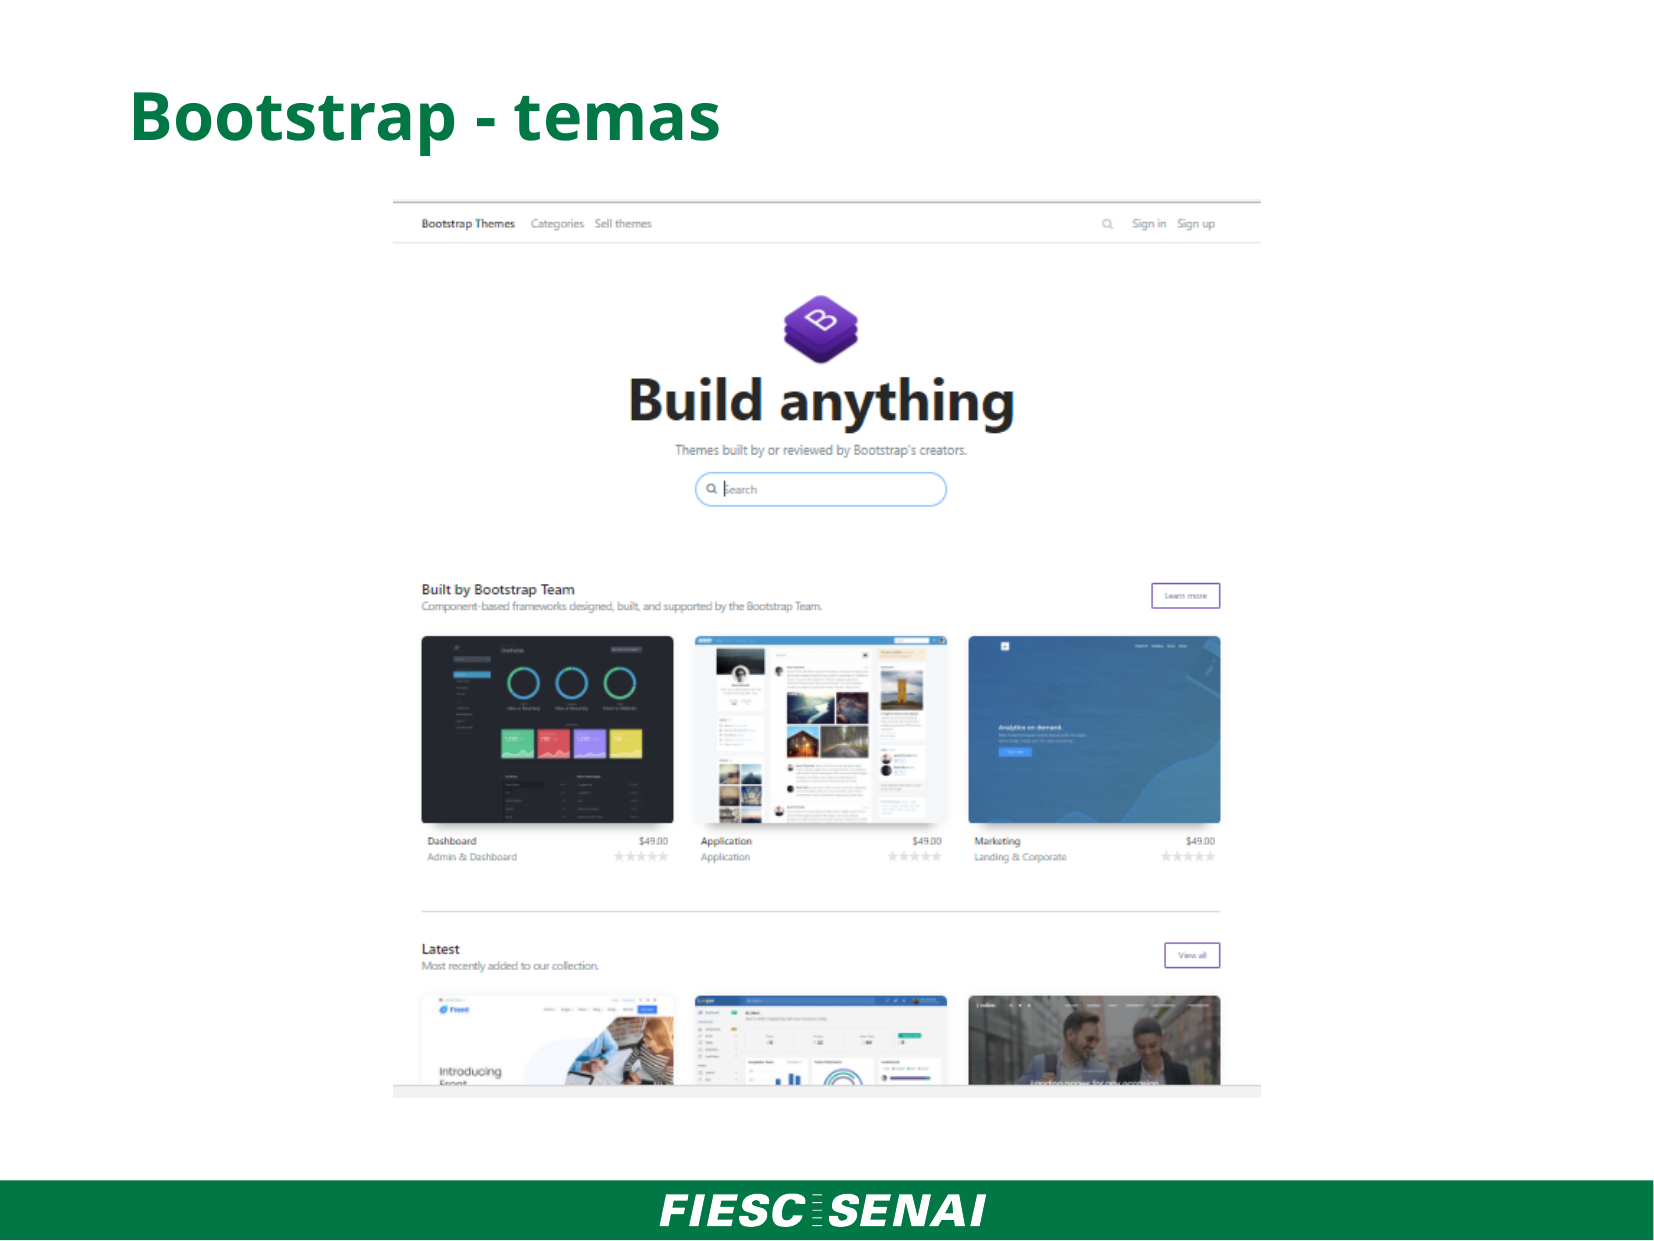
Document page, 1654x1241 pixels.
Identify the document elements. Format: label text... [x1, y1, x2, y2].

text_box Bootstrap - temas [113, 39, 1540, 200]
picture [393, 199, 1261, 1098]
